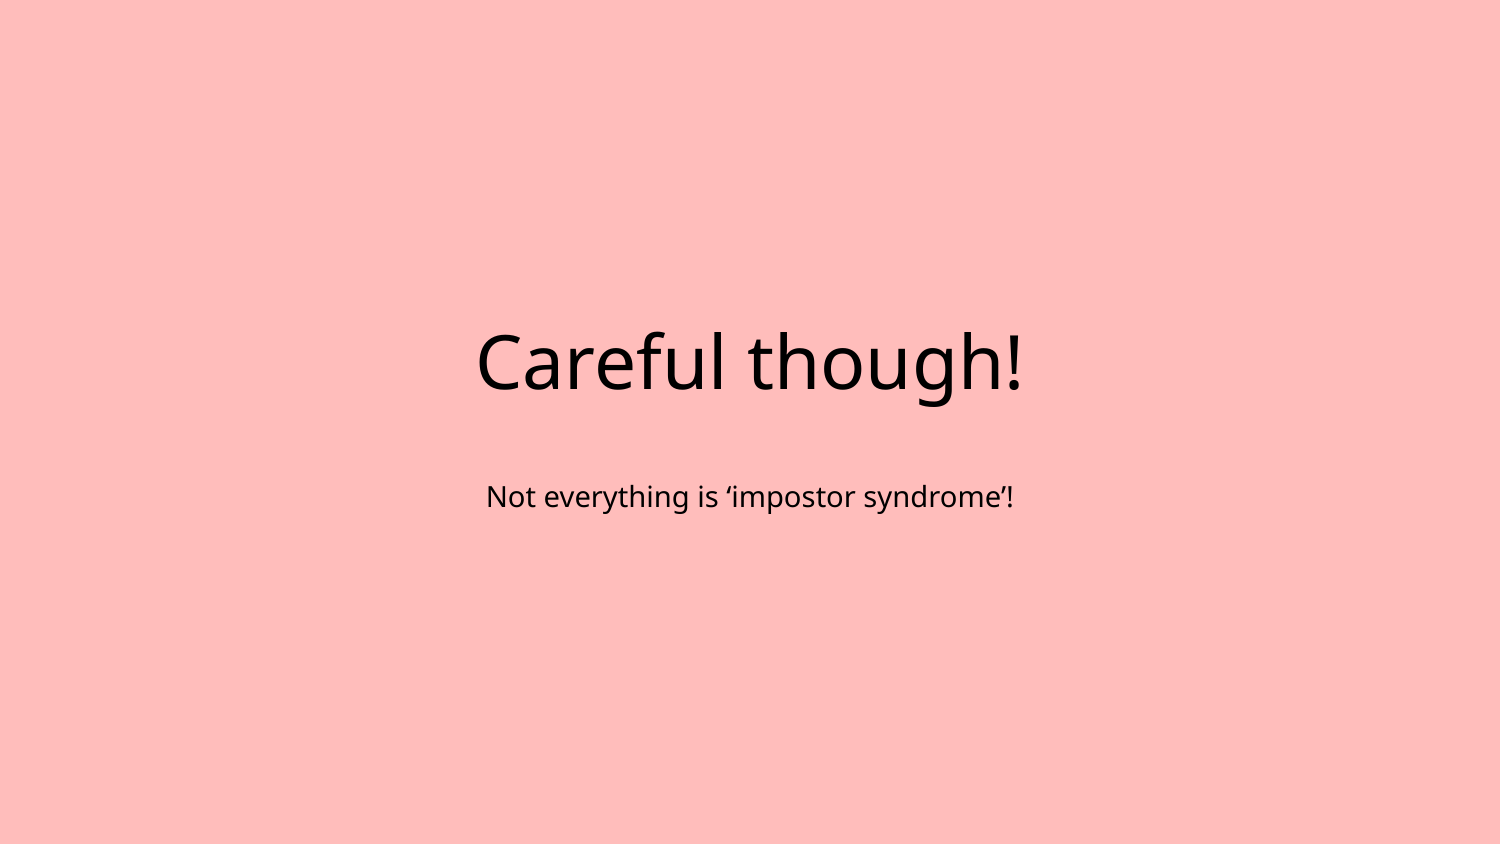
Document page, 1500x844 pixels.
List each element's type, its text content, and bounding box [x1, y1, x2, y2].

subtitle Not everything is ‘impostor syndrome’! [266, 478, 1234, 592]
title Careful though! [249, 325, 1251, 394]
